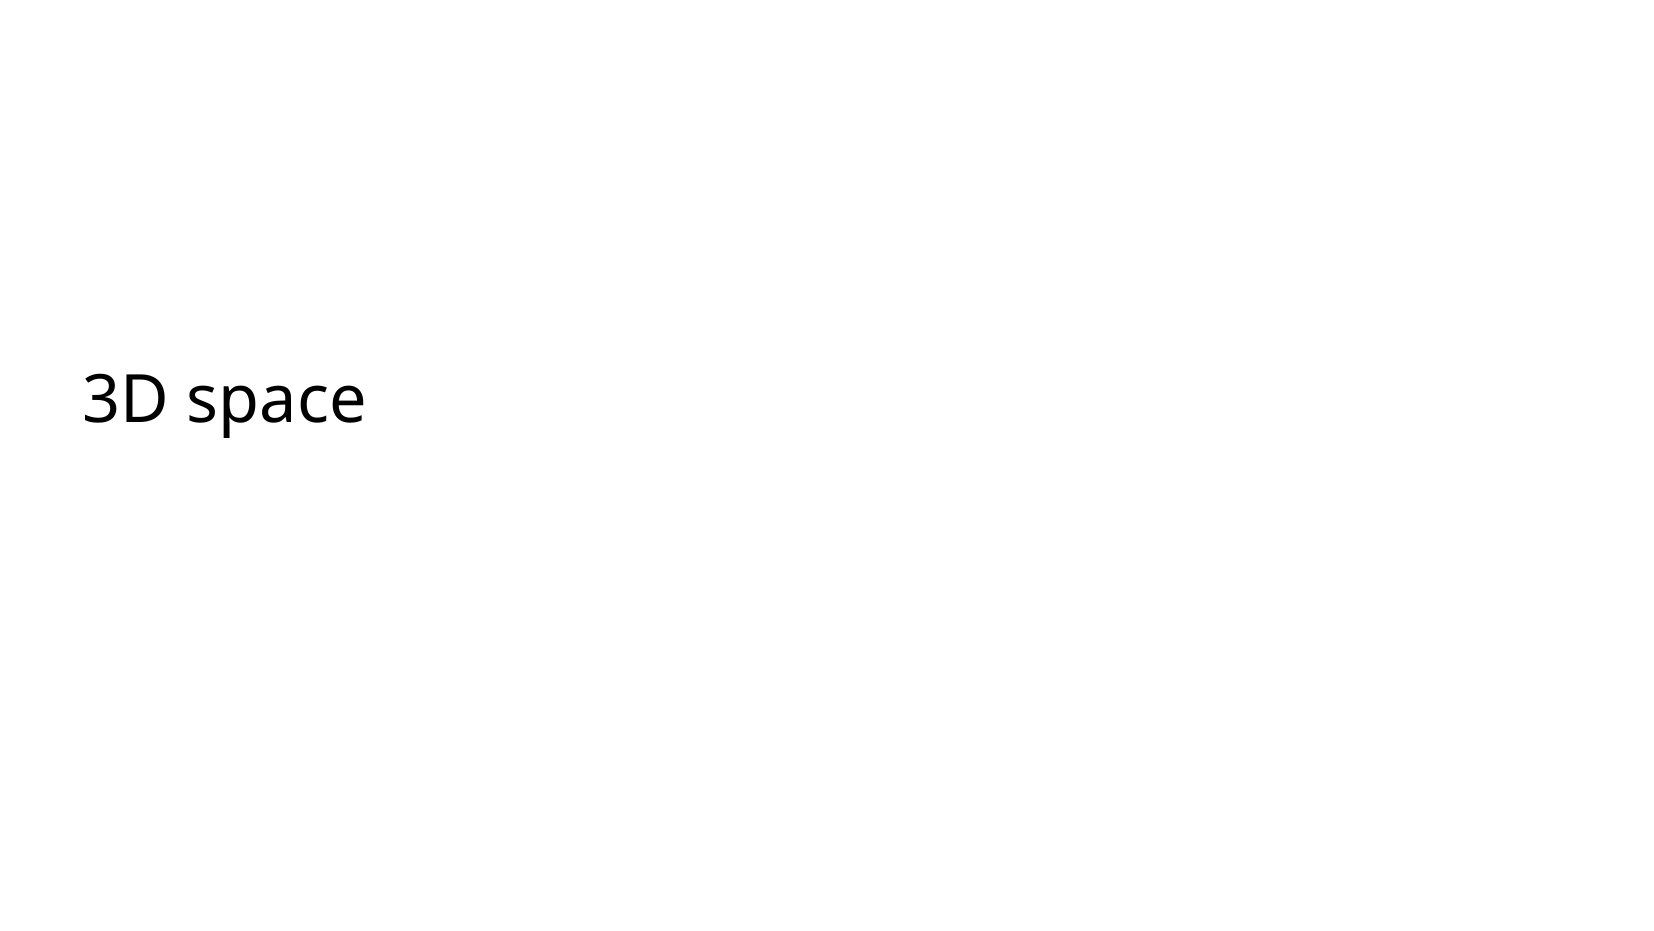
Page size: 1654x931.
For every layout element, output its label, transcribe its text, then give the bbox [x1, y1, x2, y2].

subtitle 3D space [82, 37, 1571, 757]
